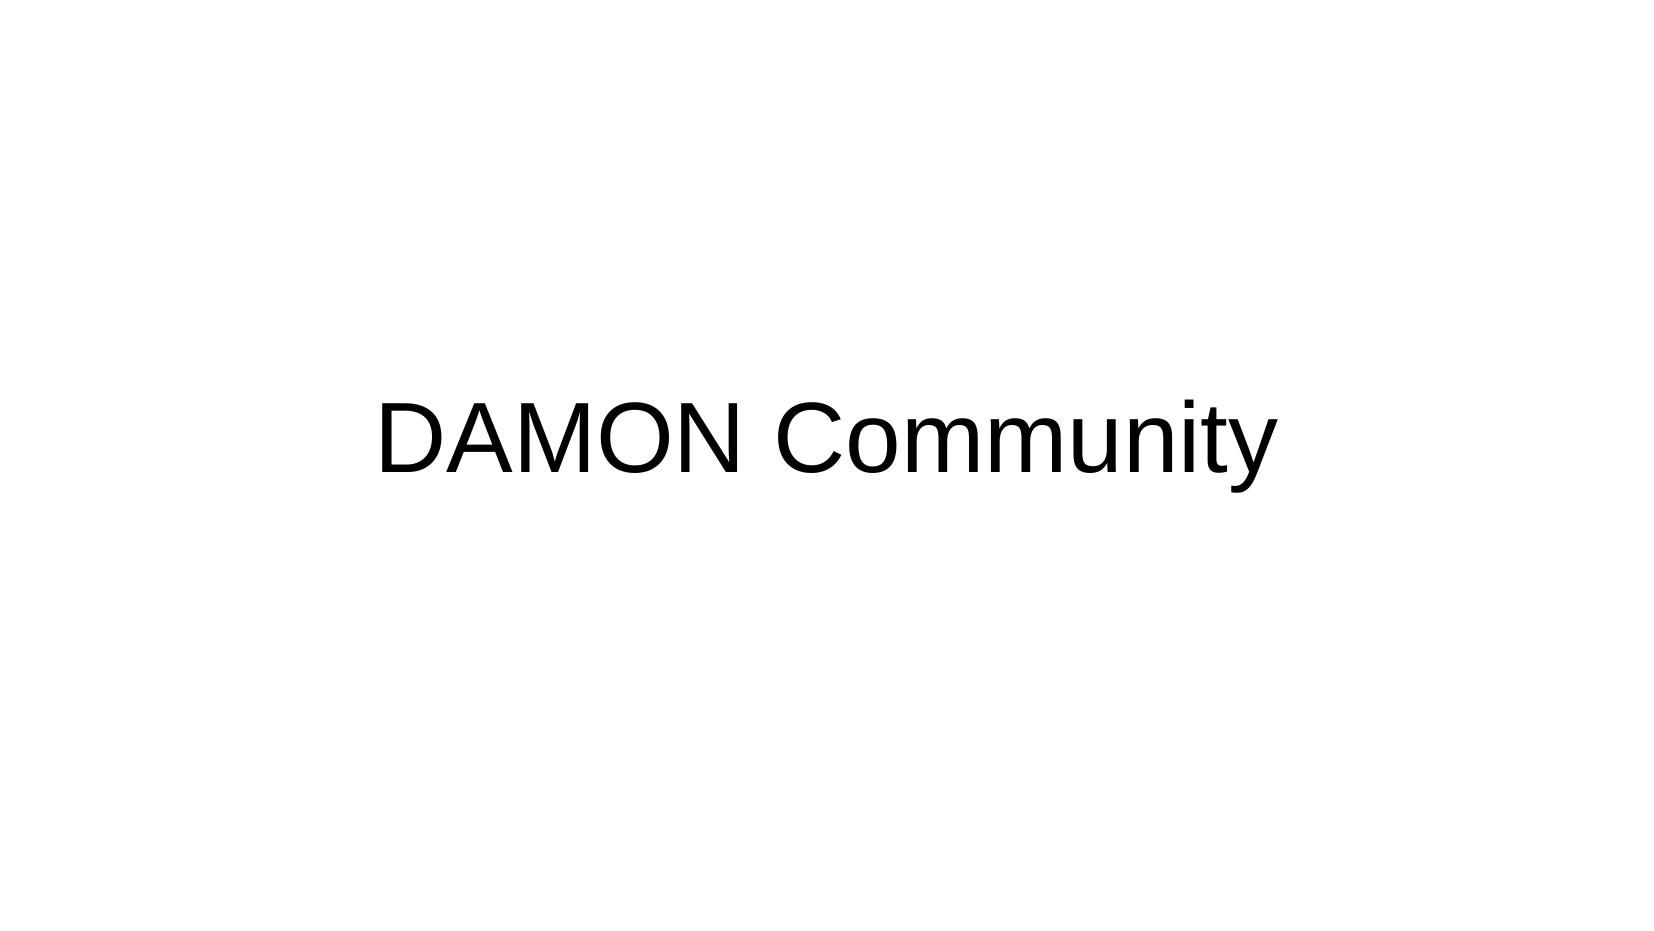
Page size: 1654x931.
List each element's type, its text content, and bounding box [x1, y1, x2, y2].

text_box DAMON Community [82, 108, 1571, 767]
